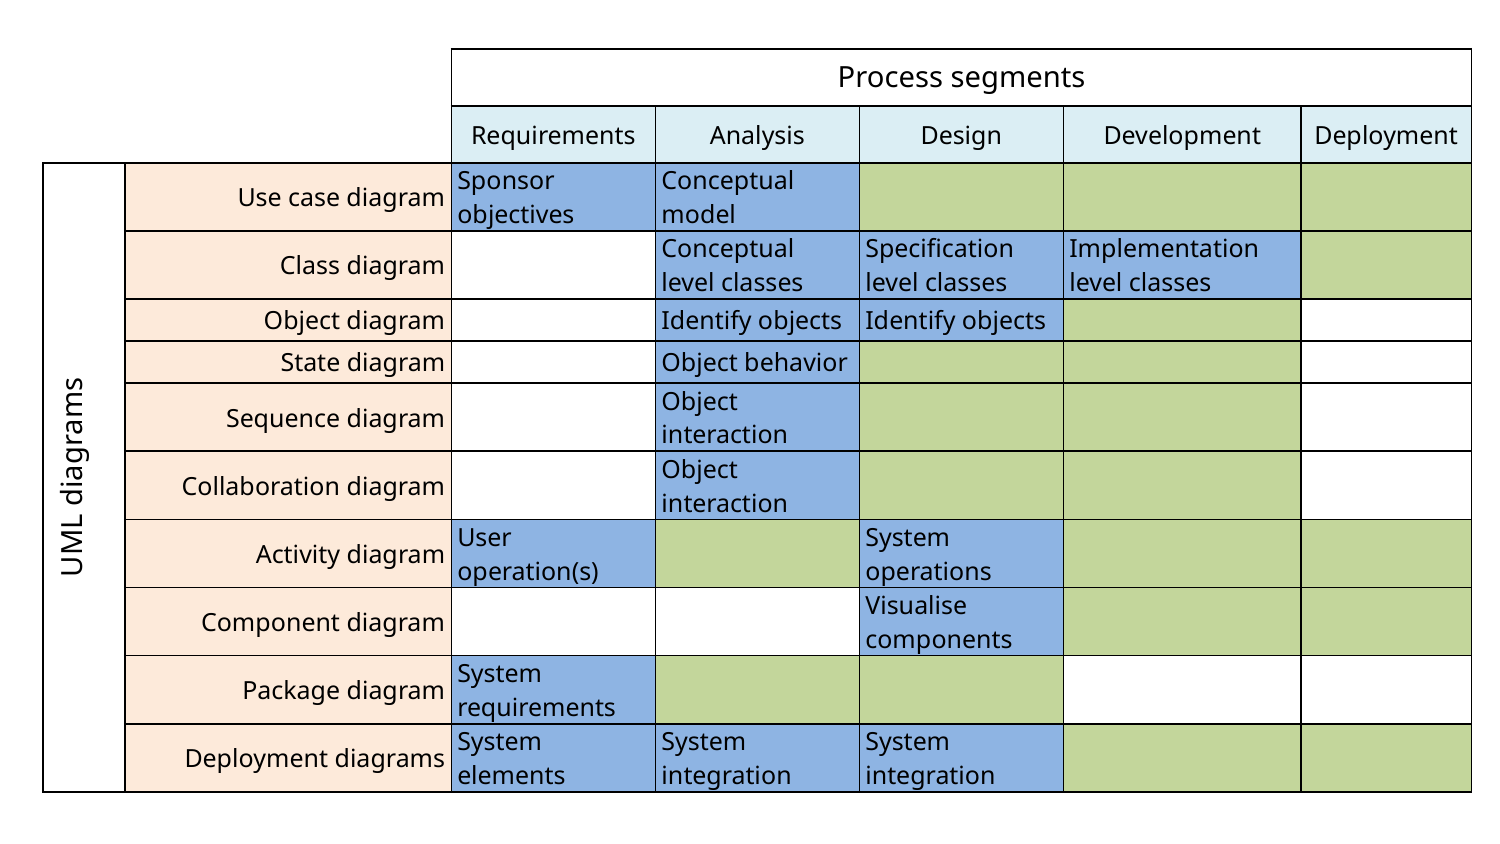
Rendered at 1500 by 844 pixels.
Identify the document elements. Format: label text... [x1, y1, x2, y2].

table_cell Conceptual model [656, 164, 859, 230]
table_cell [1302, 588, 1471, 655]
table_cell Class diagram [126, 232, 451, 298]
table_cell Requirements [452, 107, 655, 162]
table_header Process segments [452, 50, 1471, 105]
table_cell Object interaction [656, 384, 859, 450]
table_cell [860, 164, 1063, 230]
table_cell [1064, 452, 1300, 519]
table_cell [1302, 656, 1471, 723]
table_cell Object diagram [126, 300, 451, 340]
table_cell Object interaction [656, 452, 859, 519]
table_cell Collaboration diagram [126, 452, 451, 519]
table_cell [452, 232, 655, 298]
table_cell [1302, 520, 1471, 587]
table_cell Specification level classes [860, 232, 1063, 298]
table_cell [1302, 300, 1471, 340]
table_cell [1302, 725, 1471, 791]
table_cell Component diagram [126, 588, 451, 655]
table_cell [44, 107, 124, 162]
table_cell Package diagram [126, 656, 451, 723]
table_cell [1064, 164, 1300, 230]
table_cell [656, 656, 859, 723]
table_cell [1302, 452, 1471, 519]
table_cell Identify objects [656, 300, 859, 340]
table_cell Sequence diagram [126, 384, 451, 450]
table_header [126, 50, 451, 105]
table_cell [1064, 725, 1300, 791]
table_cell [656, 588, 859, 655]
table_cell [860, 342, 1063, 382]
table_cell Design [860, 107, 1063, 162]
table_cell Object behavior [656, 342, 859, 382]
table_cell System requirements [452, 656, 655, 723]
table_cell Activity diagram [126, 520, 451, 587]
table_cell UML diagrams [44, 164, 124, 791]
table_cell [860, 384, 1063, 450]
table_cell [1064, 384, 1300, 450]
table_cell Deployment [1302, 107, 1471, 162]
table_cell [452, 452, 655, 519]
table_cell State diagram [126, 342, 451, 382]
table_cell [1064, 520, 1300, 587]
table_cell Use case diagram [126, 164, 451, 230]
table_cell [1064, 300, 1300, 340]
slide_number [1074, 782, 1425, 827]
table_cell System integration [860, 725, 1063, 791]
table_cell Conceptual level classes [656, 232, 859, 298]
table_cell [452, 300, 655, 340]
table_cell Identify objects [860, 300, 1063, 340]
table_cell Sponsor objectives [452, 164, 655, 230]
table_cell Development [1064, 107, 1300, 162]
table_cell [1064, 342, 1300, 382]
table_cell System operations [860, 520, 1063, 587]
table_cell Deployment diagrams [126, 725, 451, 791]
table_cell System elements [452, 725, 655, 791]
table_cell [452, 384, 655, 450]
table_cell Analysis [656, 107, 859, 162]
table_cell [1064, 656, 1300, 723]
table_cell [656, 520, 859, 587]
table_cell [452, 588, 655, 655]
table_cell [1302, 164, 1471, 230]
table_header [44, 50, 124, 105]
table_cell [1064, 588, 1300, 655]
table_cell [1302, 342, 1471, 382]
table_cell User operation(s) [452, 520, 655, 587]
table_cell [1302, 232, 1471, 298]
table_cell [1302, 384, 1471, 450]
table_cell [860, 656, 1063, 723]
table_cell Visualise components [860, 588, 1063, 655]
table_cell Implementation level classes [1064, 232, 1300, 298]
table_cell [452, 342, 655, 382]
table_cell System integration [656, 725, 859, 791]
table_cell [126, 107, 451, 162]
table_cell [860, 452, 1063, 519]
